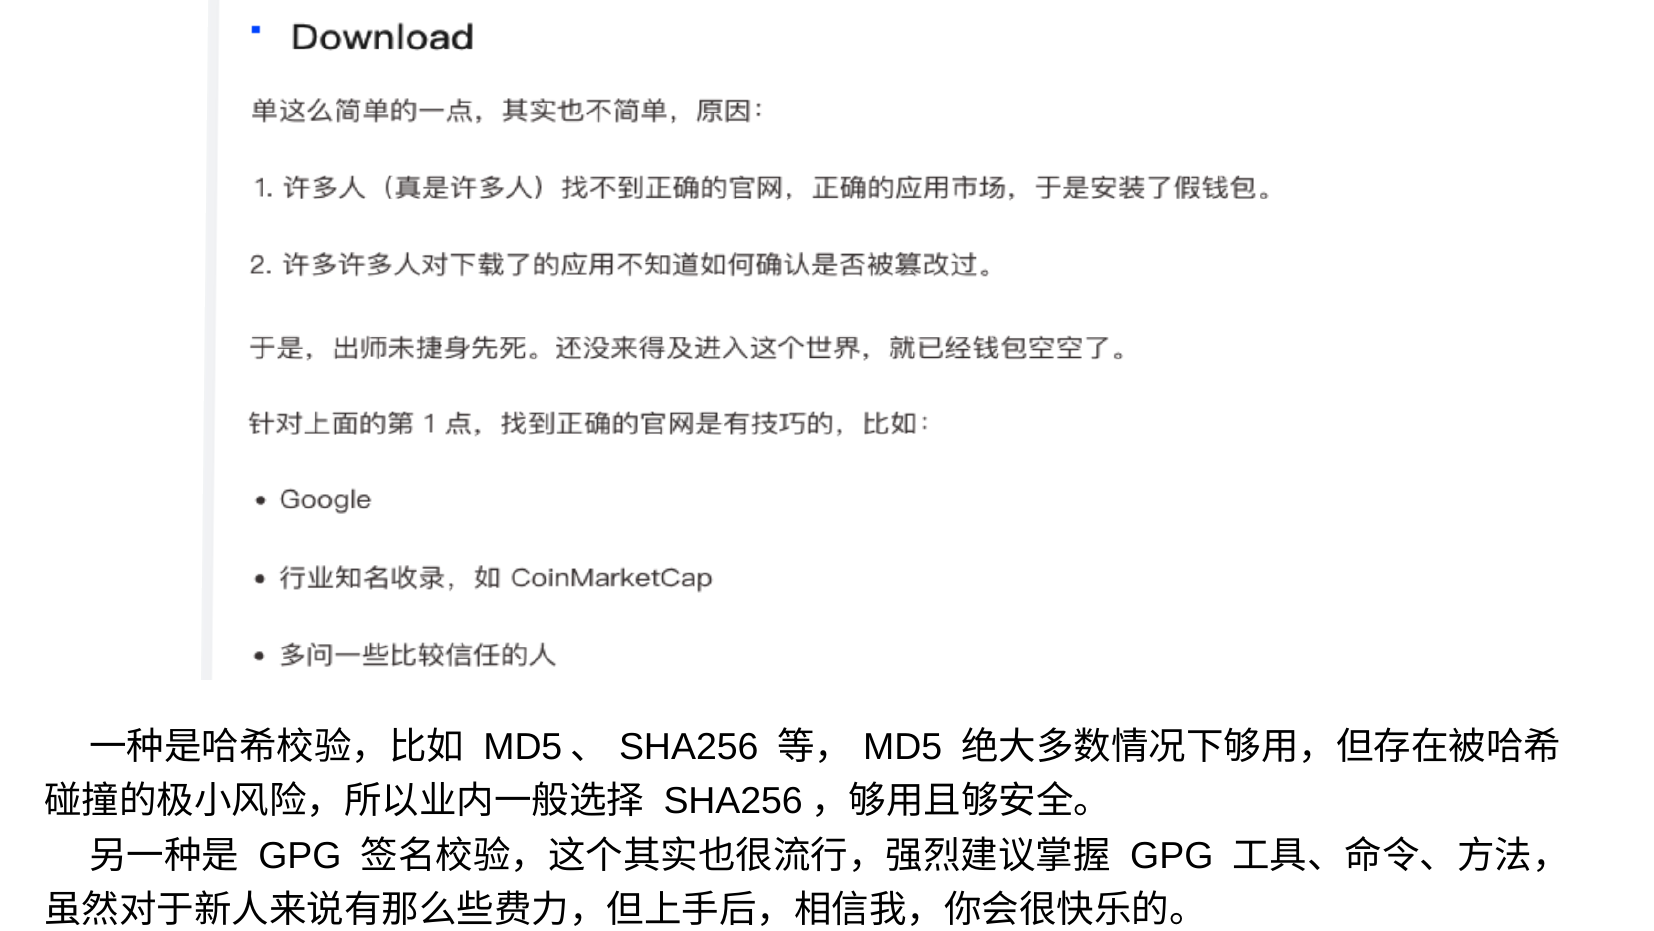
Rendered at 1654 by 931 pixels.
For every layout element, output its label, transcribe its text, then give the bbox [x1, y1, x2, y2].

text_box 一种是哈希校验，比如 MD5、SHA256 等，MD5 绝大多数情况下够用，但存在被哈希碰撞的极小风险，所以业内一般选择 SHA256，够用且够安全。 另一种是 GPG 签名校验，这个其实也很流行，强烈建议掌握 GPG 工具、命令、方法，虽然对于新人来说有那么些费力，但上手后，相信我，你会很快乐的。 [29, 708, 1595, 925]
picture [200, 0, 1418, 680]
